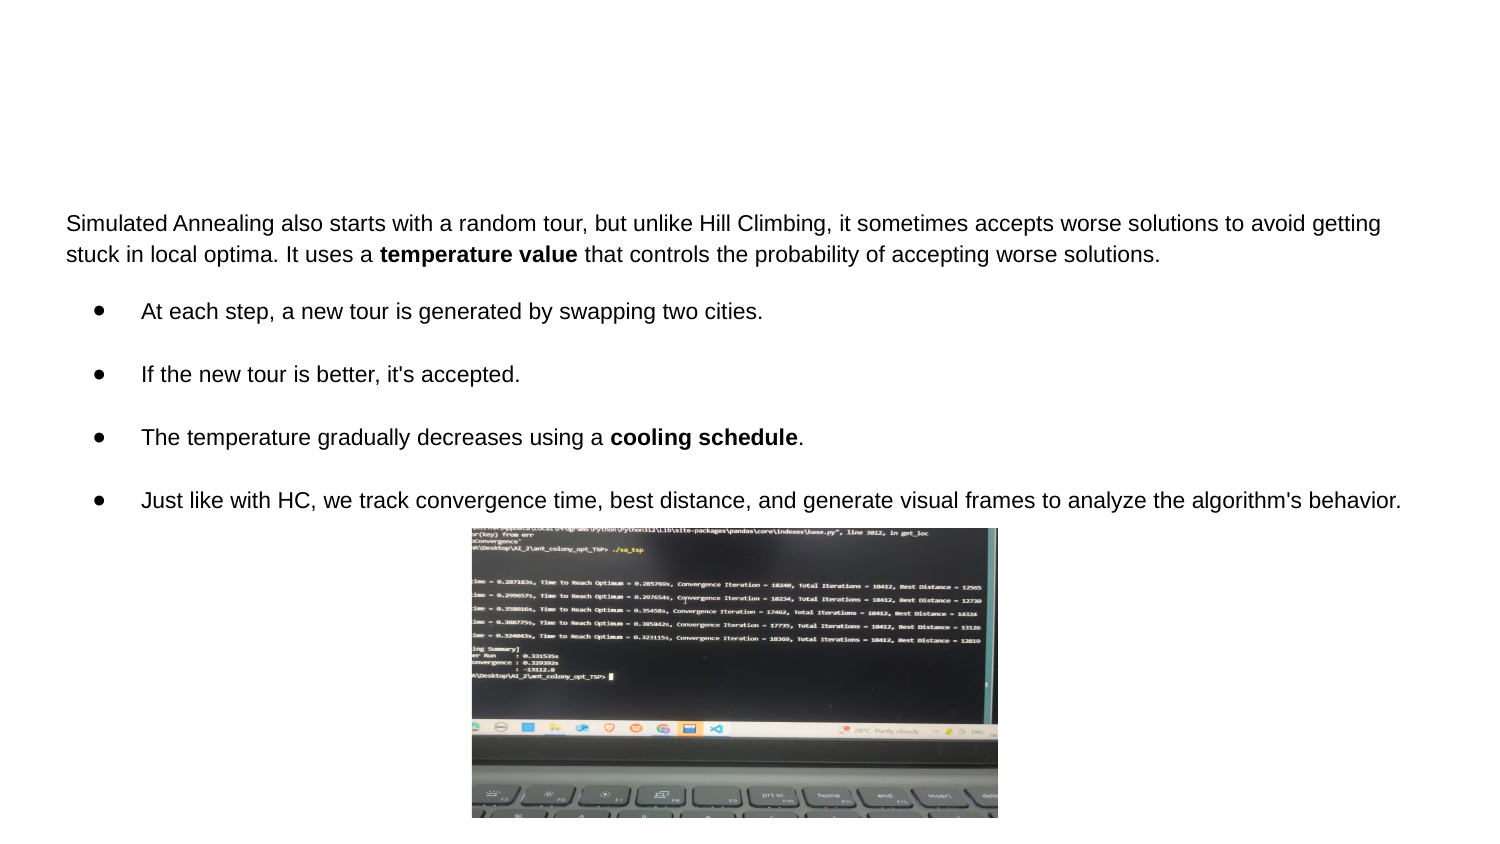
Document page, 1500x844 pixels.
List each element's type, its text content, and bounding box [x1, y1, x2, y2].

picture [471, 528, 1029, 818]
list Simulated Annealing also starts with a random tour, but unlike Hill Climbing, it sometimes accepts worse solutions to avoid getting stuck in local optima. It uses a temperature value that controls the probability of accepting worse solutions. At each step, a new tour is generated by swapping two cities. If the new tour is better, it's accepted. The temperature gradually decreases using a cooling schedule. Just like with HC, we track convergence time, best distance, and generate visual frames to analyze the algorithm's behavior. [51, 189, 1449, 750]
